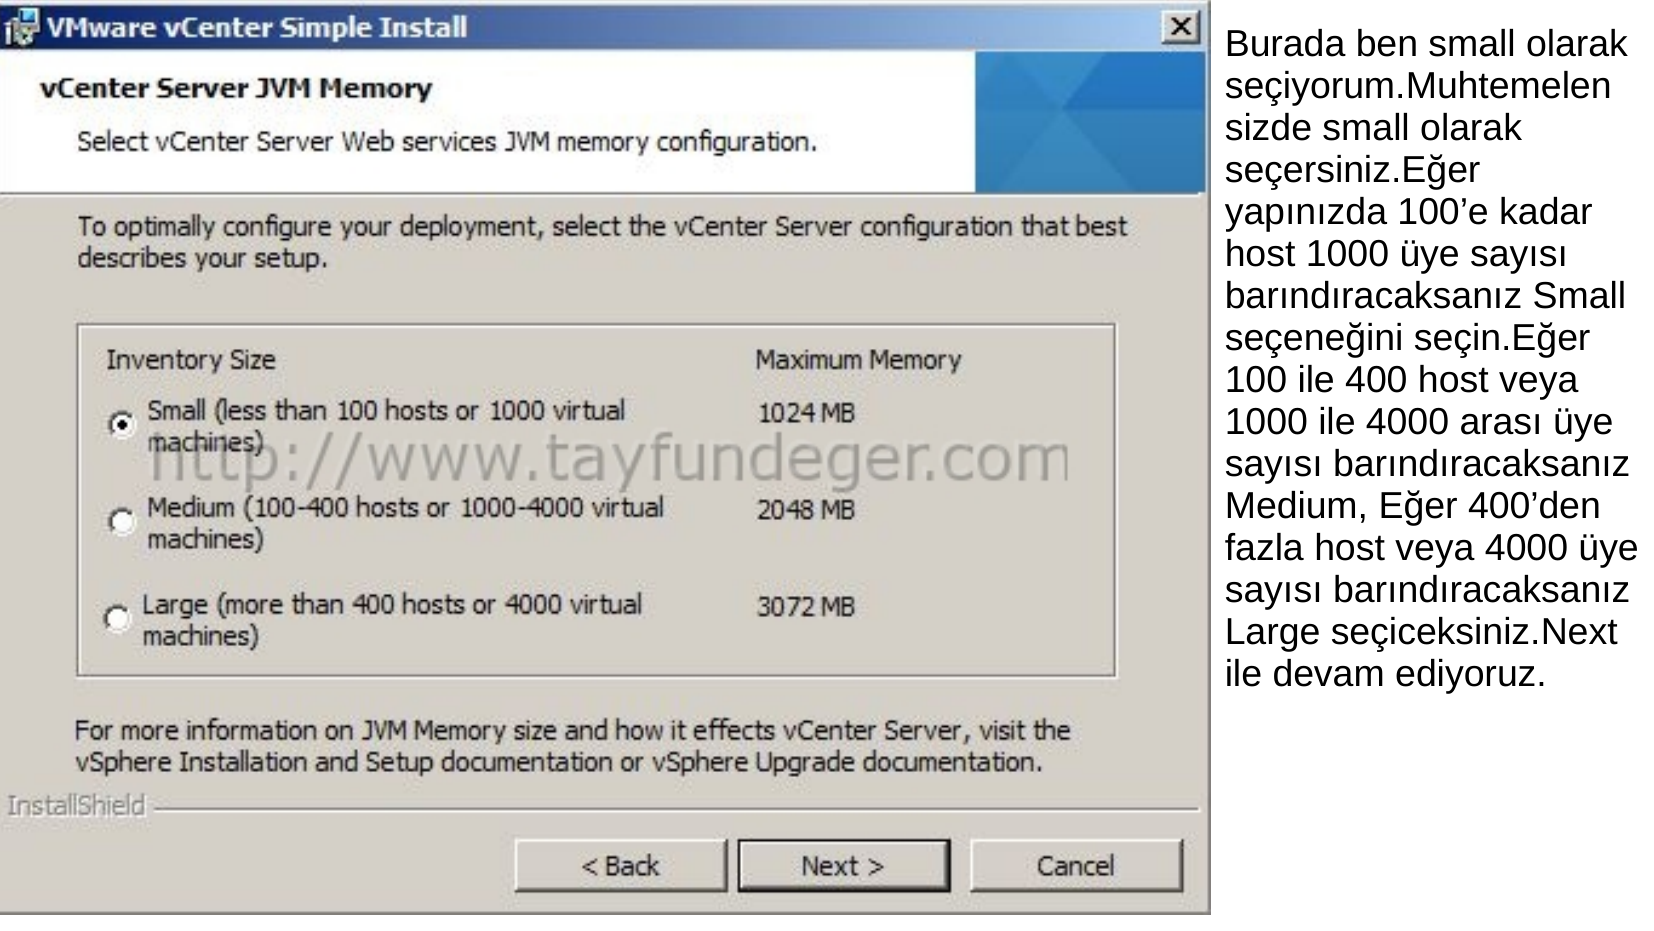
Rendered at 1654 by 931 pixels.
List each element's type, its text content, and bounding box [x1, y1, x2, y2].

picture [0, 0, 1211, 916]
text_box Burada ben small olarak seçiyorum.Muhtemelen sizde small olarak seçersiniz.Eğer yapınızda 100’e kadar host 1000 üye sayısı barındıracaksanız Small seçeneğini seçin.Eğer 100 ile 400 host veya 1000 ile 4000 arası üye sayısı barındıracaksanız Medium, Eğer 400’den fazla host veya 4000 üye sayısı barındıracaksanız Large seçiceksiniz.Next ile devam ediyoruz. [1210, 15, 1654, 695]
